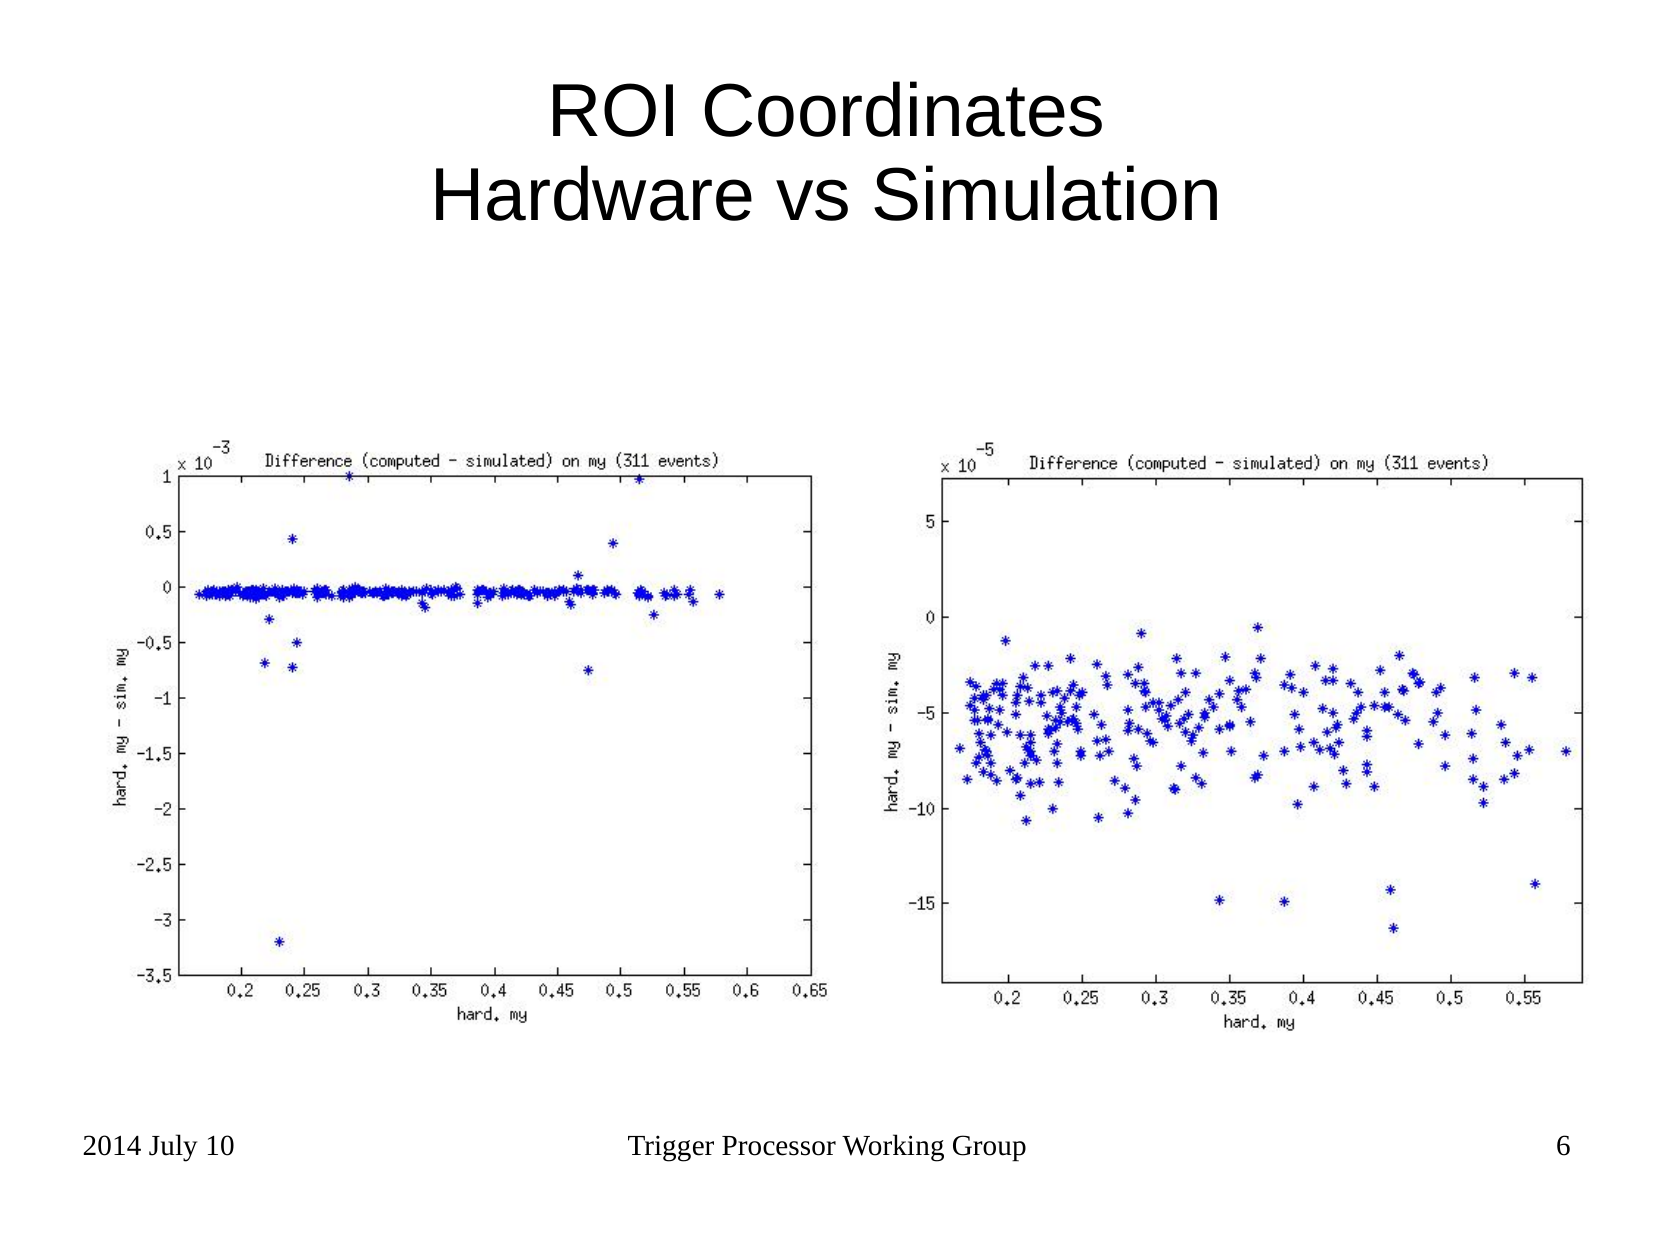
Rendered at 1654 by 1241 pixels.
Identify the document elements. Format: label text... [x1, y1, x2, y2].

title ROI Coordinates Hardware vs Simulation [82, 49, 1571, 257]
picture [72, 429, 1654, 1051]
